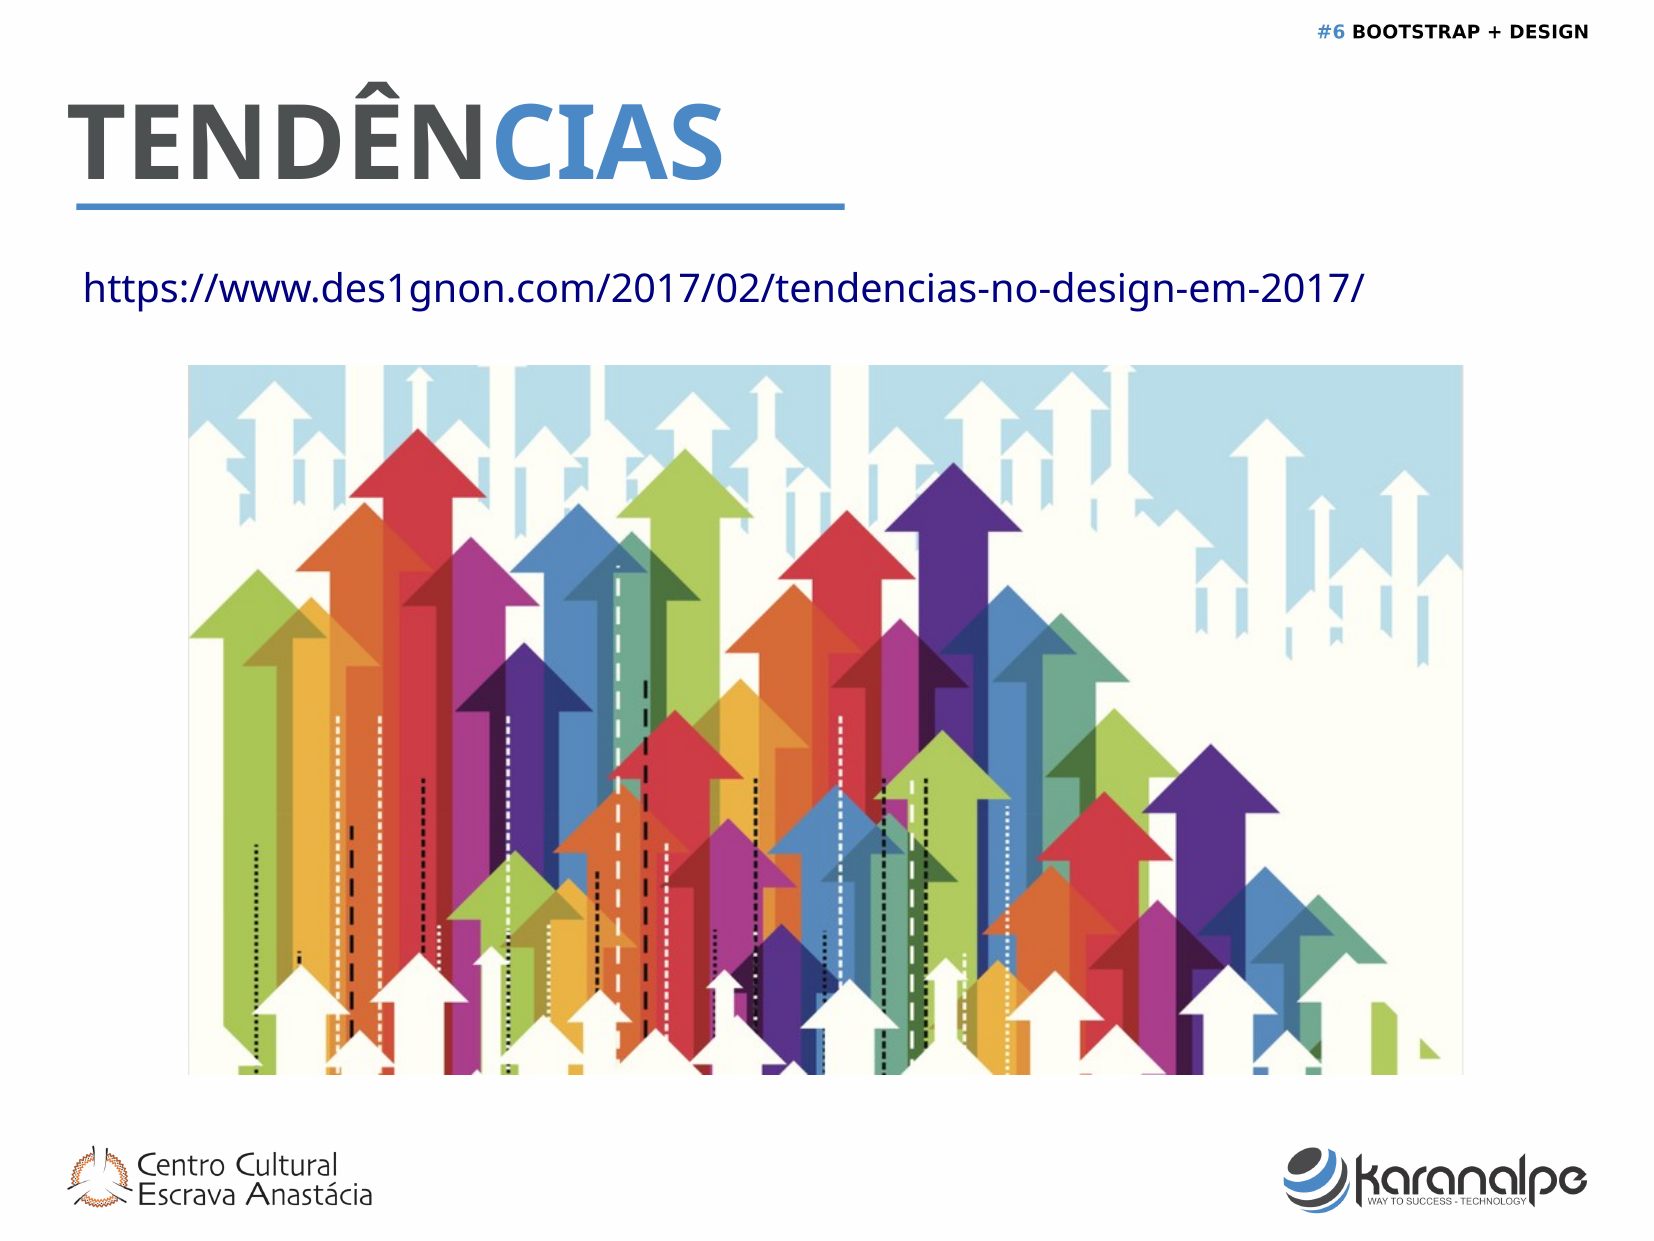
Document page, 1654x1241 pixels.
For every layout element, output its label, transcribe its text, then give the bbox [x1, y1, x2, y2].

title TENDÊNCIAS [66, 35, 1555, 243]
list https://www.des1gnon.com/2017/02/tendencias-no-design-em-2017/ [82, 260, 1583, 467]
picture [0, 0, 1654, 1241]
